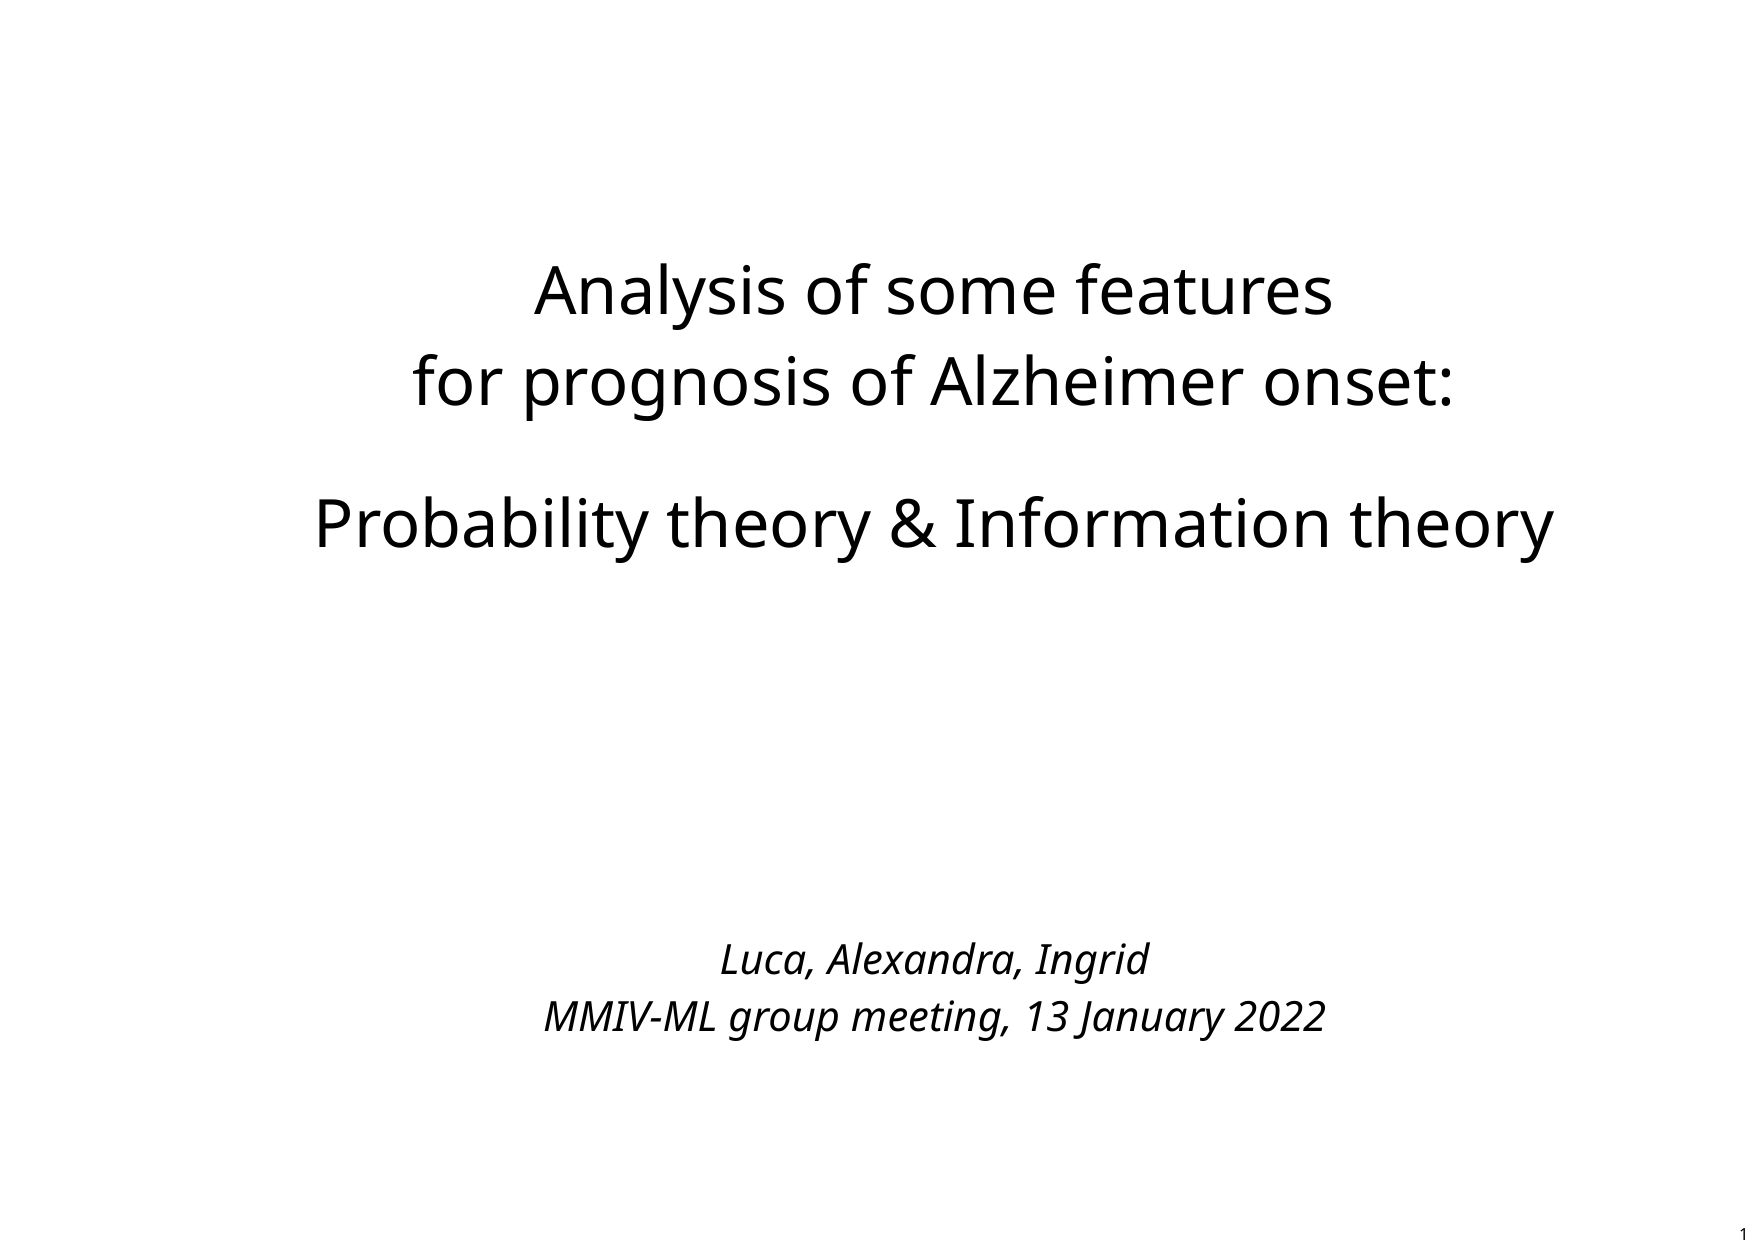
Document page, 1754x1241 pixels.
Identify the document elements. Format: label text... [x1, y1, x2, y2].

text_box Analysis of some features for prognosis of Alzheimer onset: Probability theory & Information theory Luca, Alexandra, Ingrid MMIV-ML group meeting, 13 January 2022 [298, 235, 1456, 839]
